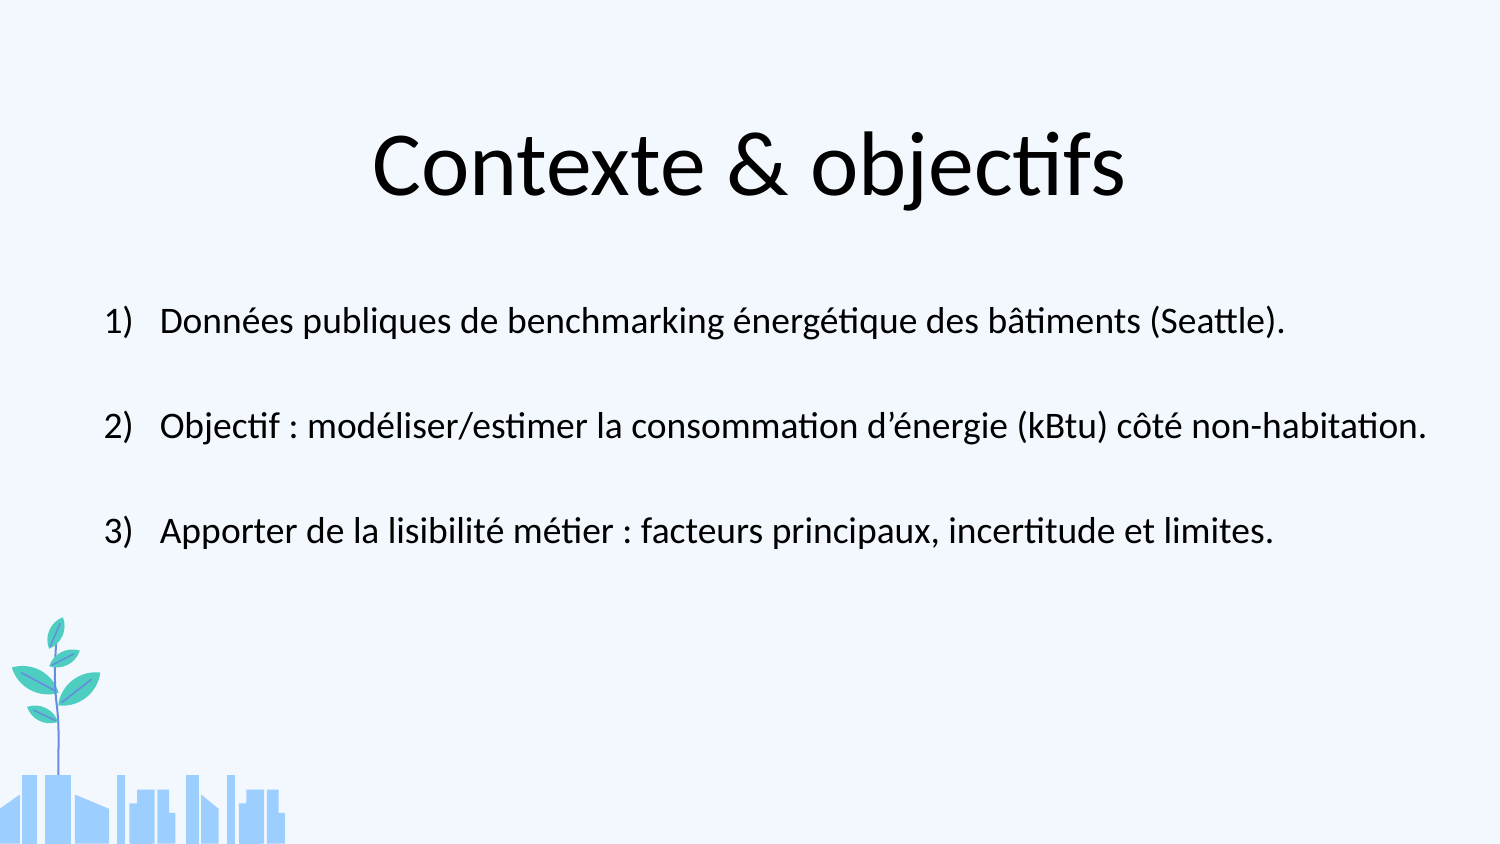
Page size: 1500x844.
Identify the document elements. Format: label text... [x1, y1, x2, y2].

subtitle Données publiques de benchmarking énergétique des bâtiments (Seattle). Objectif : modéliser/estimer la consommation d’énergie (kBtu) côté non-habitation. Apporter de la lisibilité métier : facteurs principaux, incertitude et limites. [88, 280, 1447, 591]
title Contexte & objectifs [118, 88, 1382, 183]
